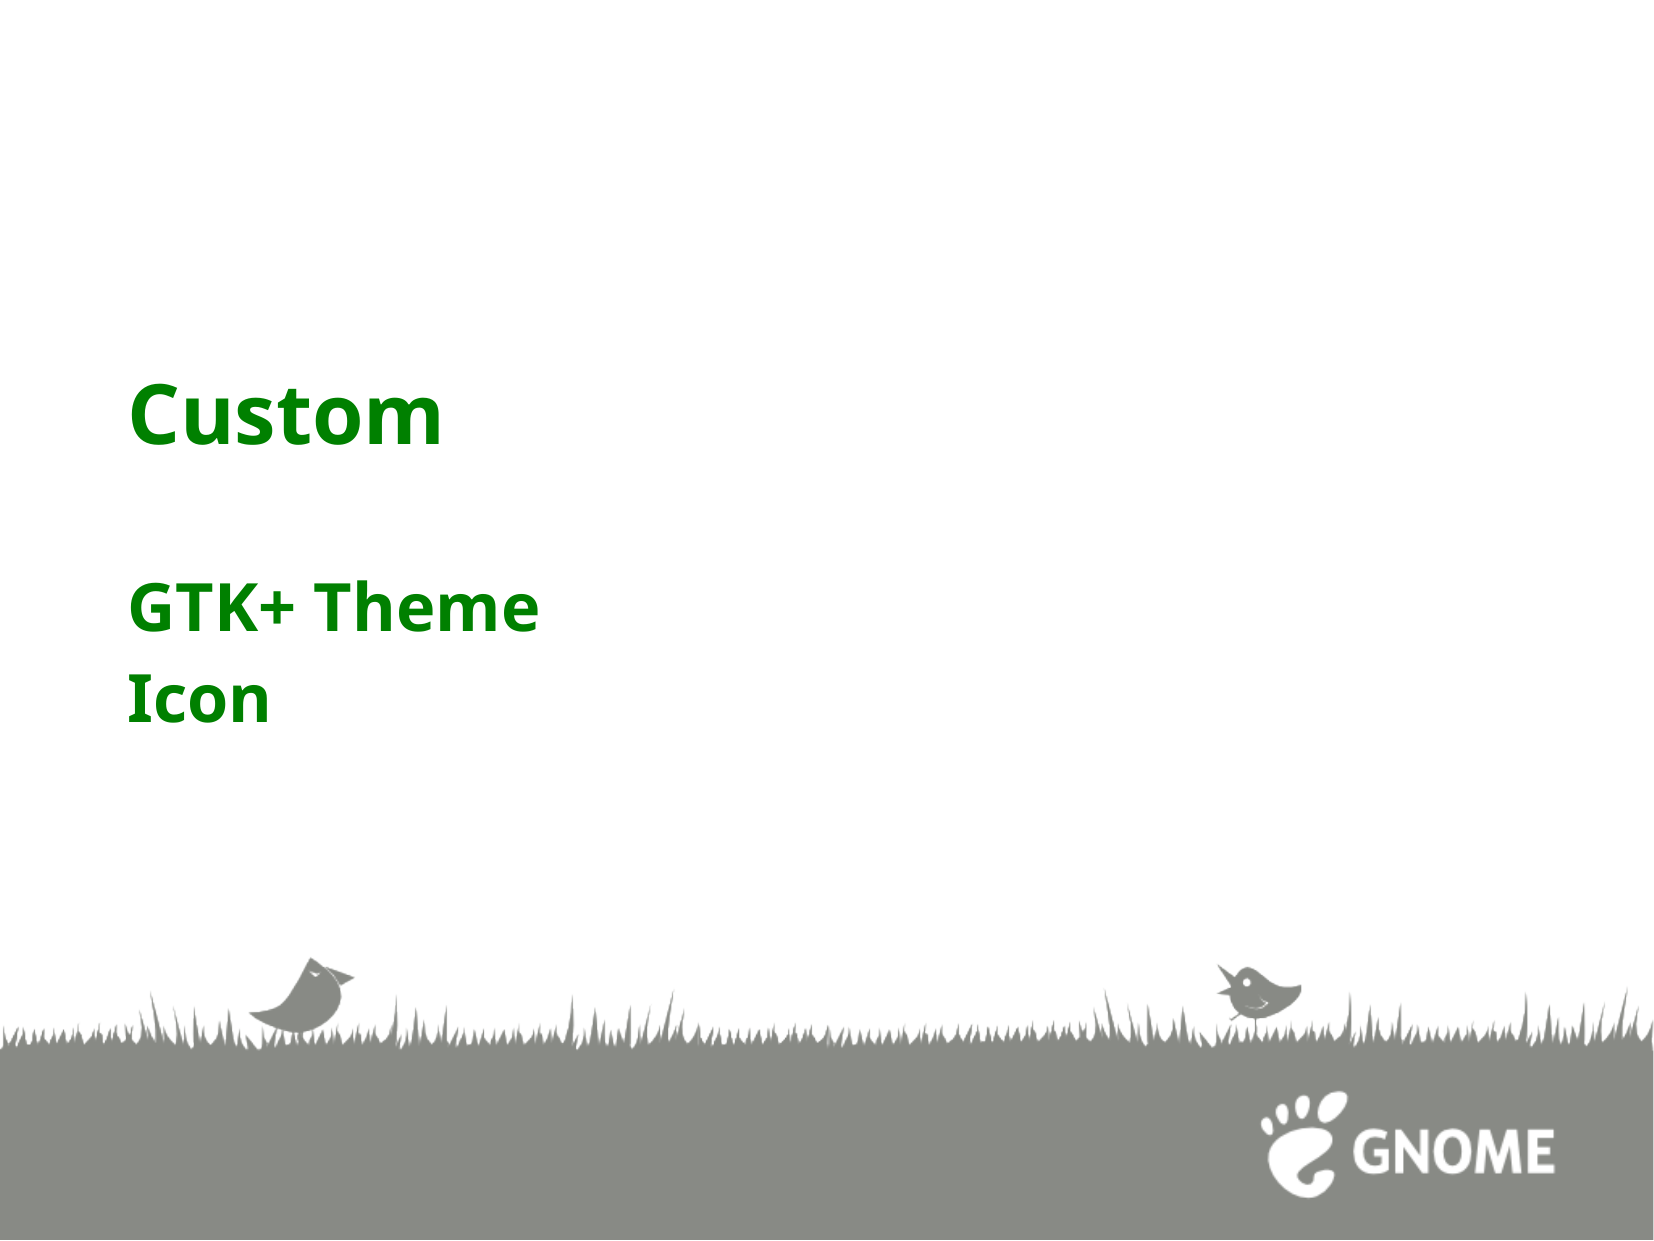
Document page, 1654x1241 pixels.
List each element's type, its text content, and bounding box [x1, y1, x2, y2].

text_box Custom GTK+ Theme Icon [112, 348, 1276, 722]
picture [0, 0, 1654, 1241]
